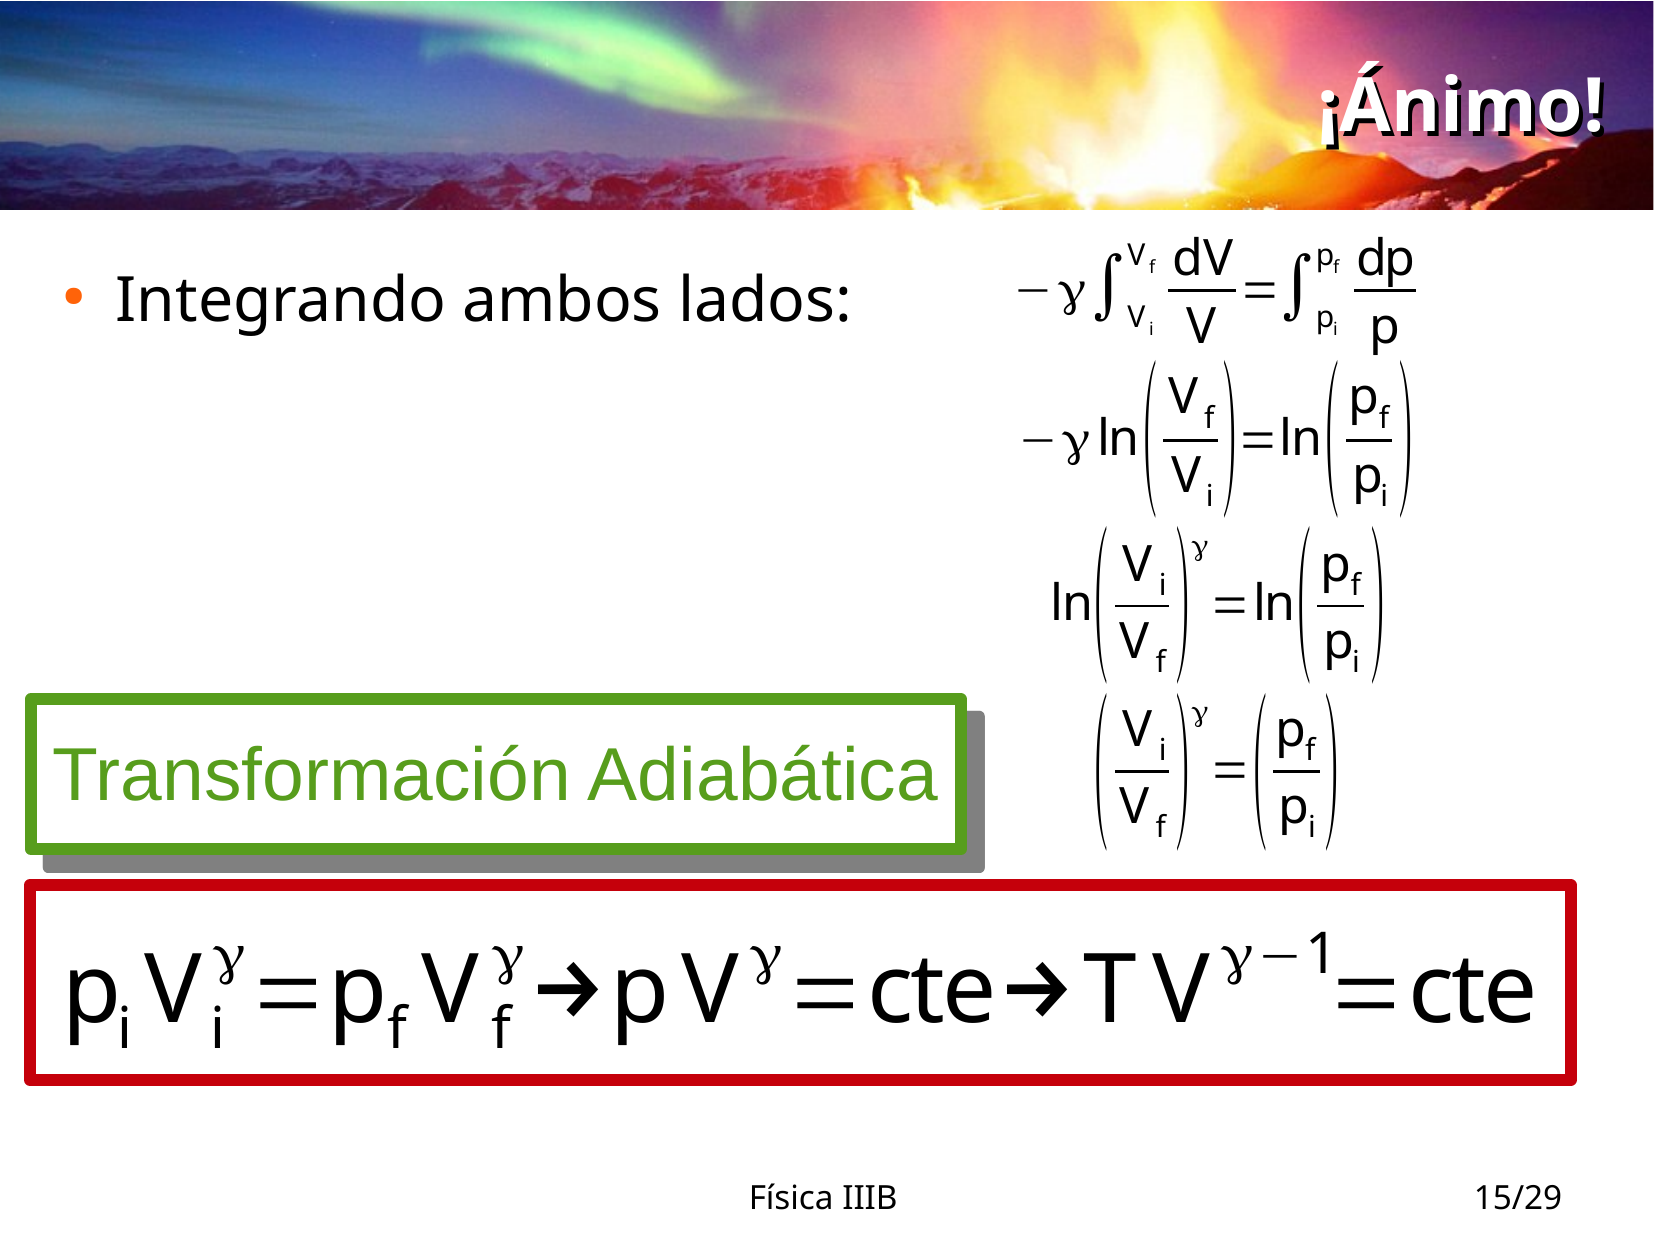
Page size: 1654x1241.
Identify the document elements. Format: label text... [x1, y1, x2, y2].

picture [0, 1, 1654, 210]
title ¡Ánimo! [45, 15, 1606, 191]
text_box Transformación Adiabática [30, 699, 961, 850]
chart [1007, 226, 1425, 854]
chart [56, 918, 1542, 1064]
list Integrando ambos lados: [45, 255, 1606, 1156]
list Integrando ambos lados: [45, 891, 1565, 1074]
